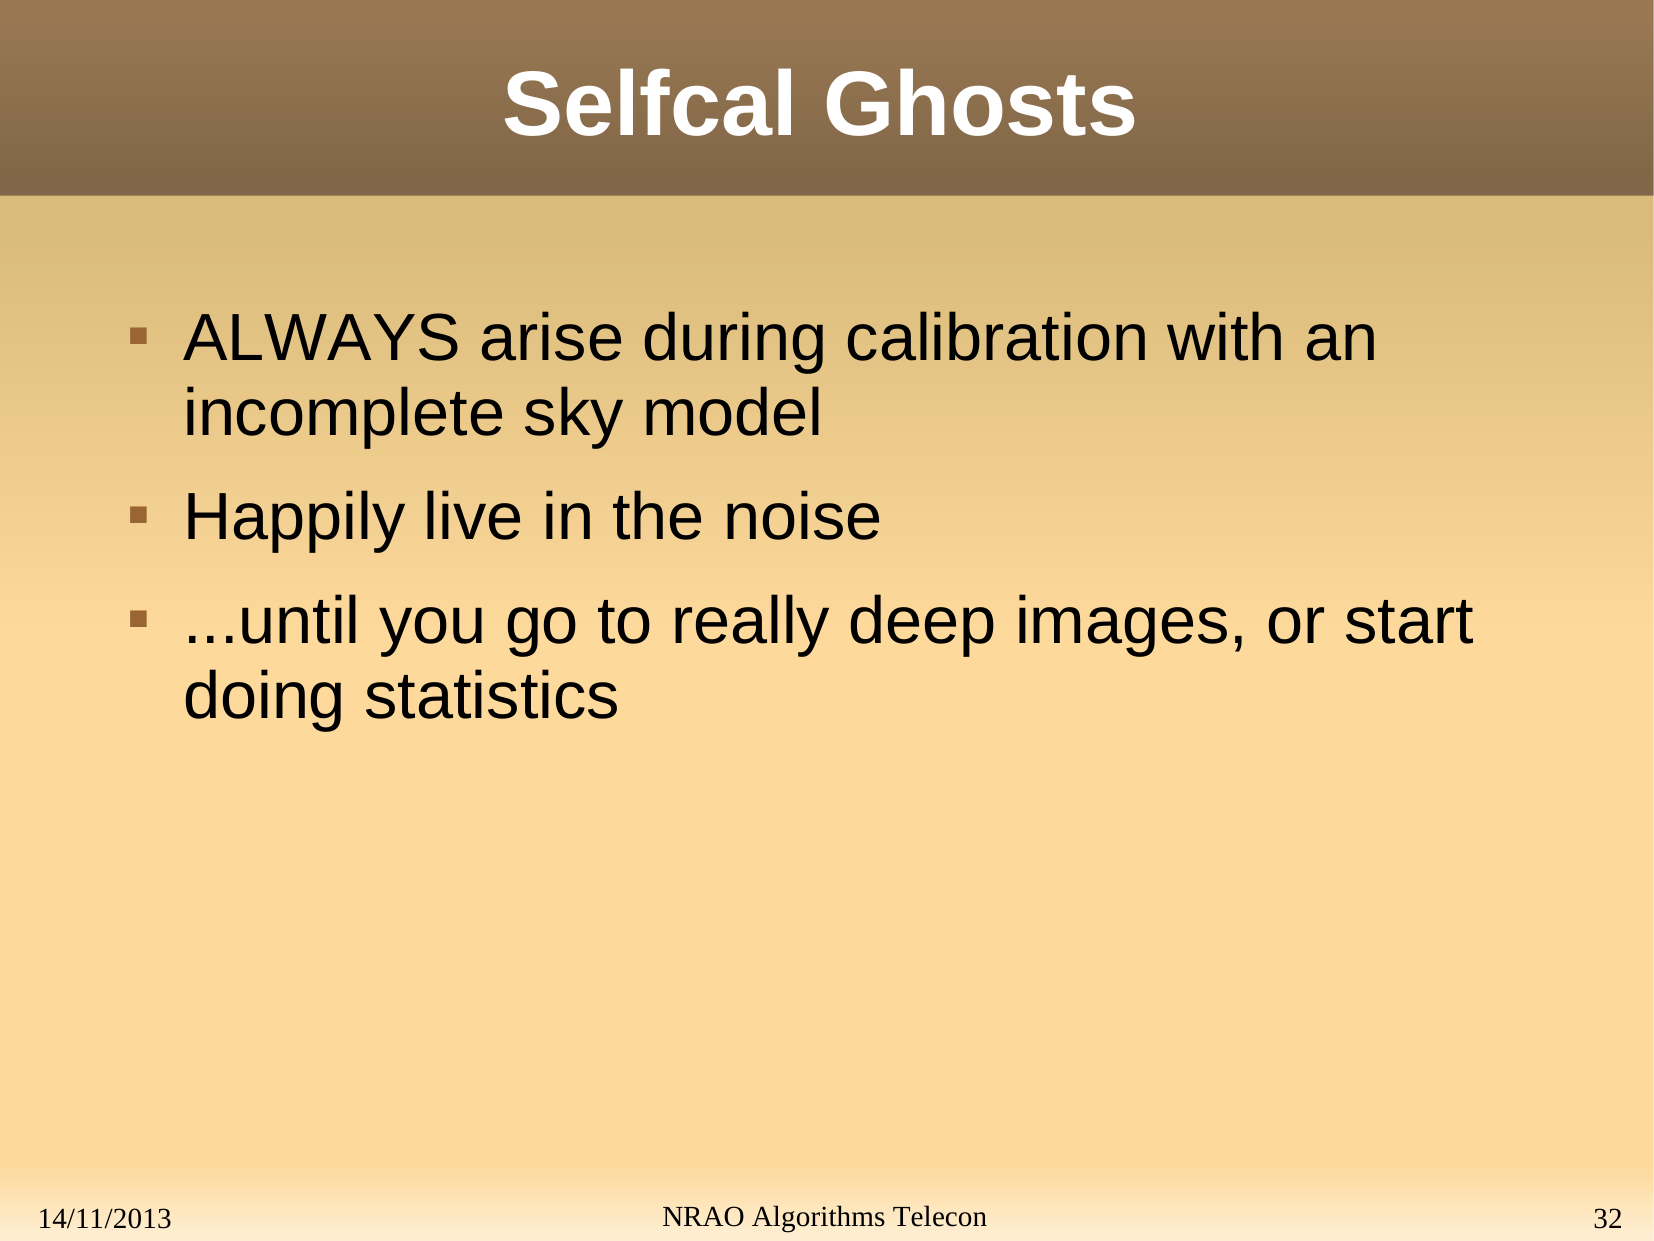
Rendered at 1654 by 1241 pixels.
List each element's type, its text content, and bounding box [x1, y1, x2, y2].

picture [0, 0, 1654, 1241]
title Selfcal Ghosts [76, 0, 1565, 208]
list ALWAYS arise during calibration with an incomplete sky model Happily live in the noise ...until you go to really deep images, or start doing statistics [112, 300, 1601, 1119]
